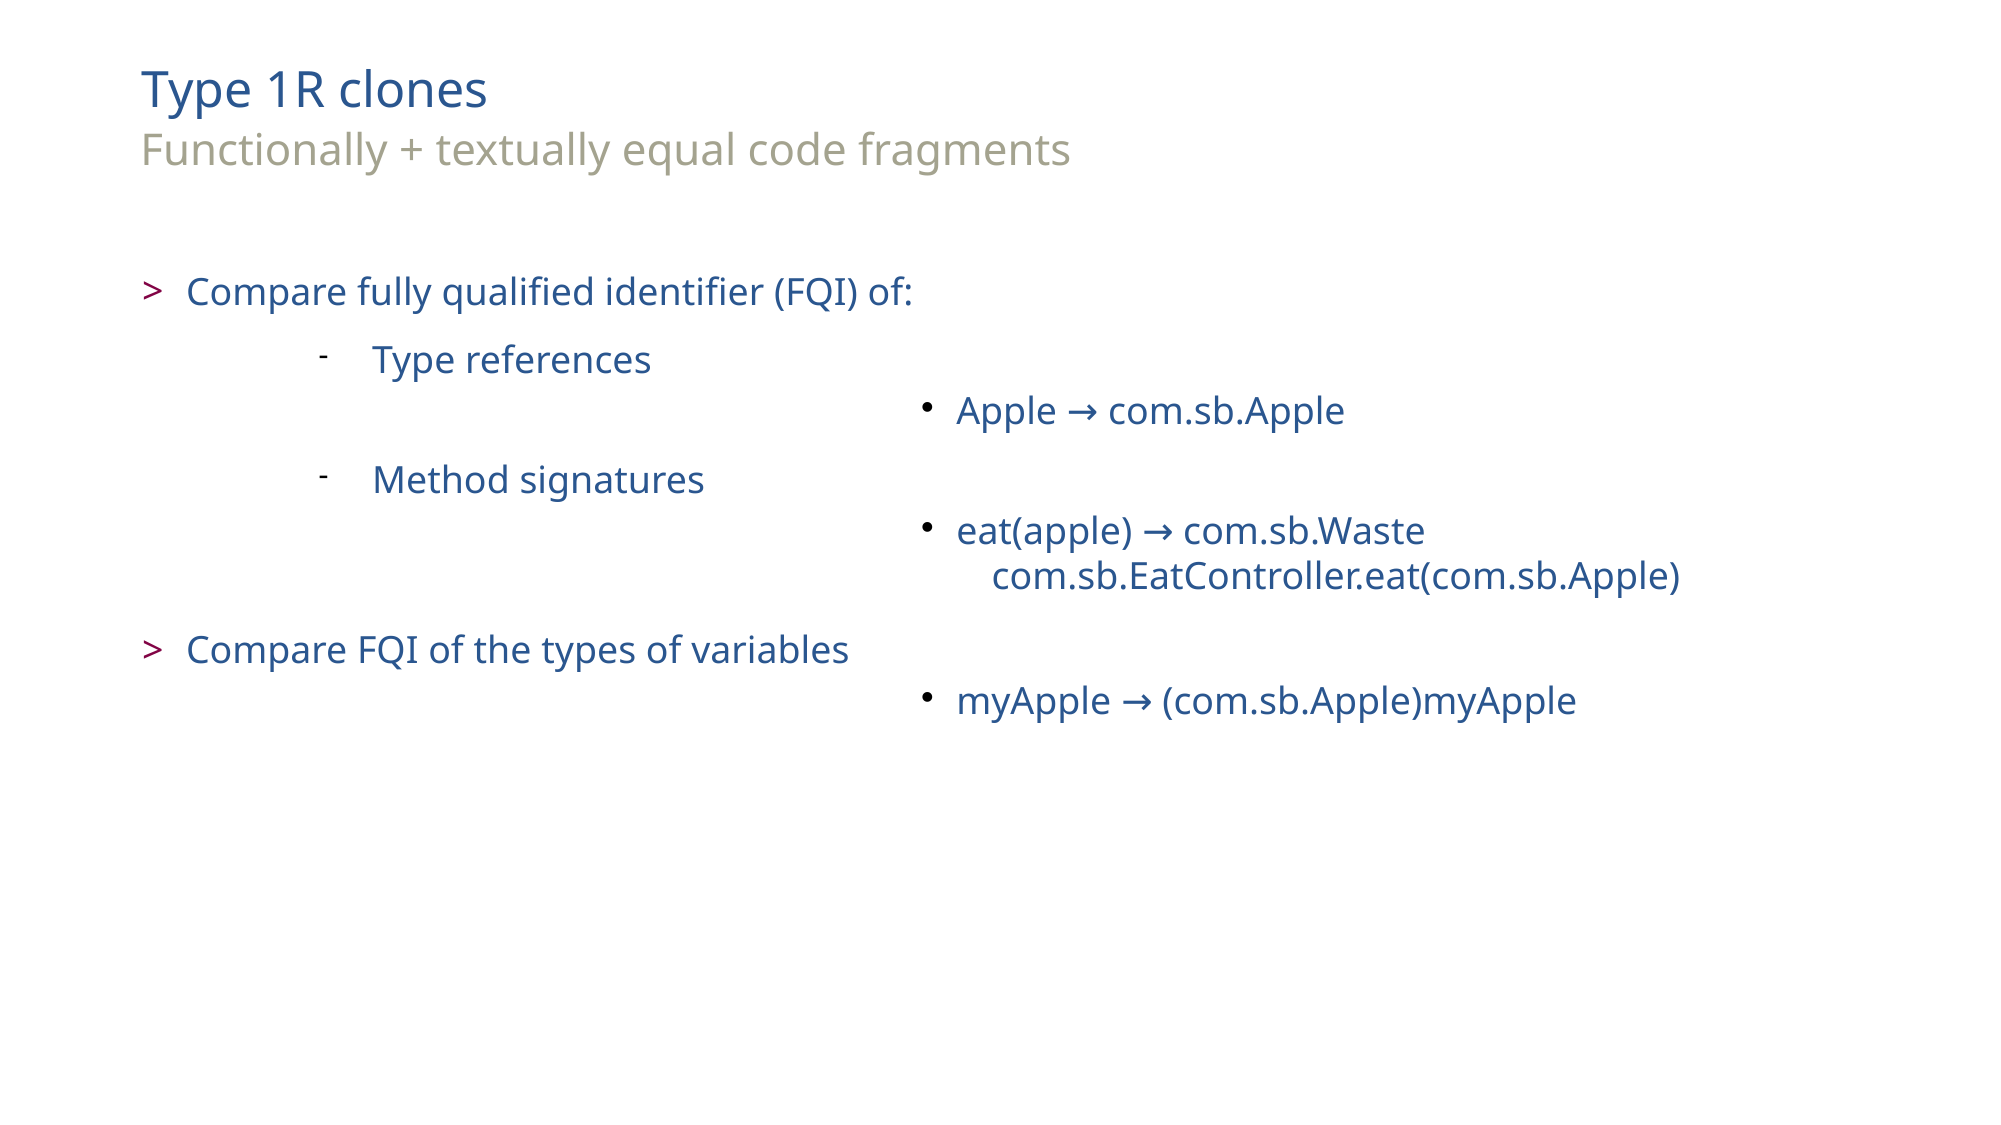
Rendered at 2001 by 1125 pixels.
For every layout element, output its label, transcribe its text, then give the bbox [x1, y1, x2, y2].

text_box Type 1R clones [142, 59, 1842, 124]
text_box Functionally + textually equal code fragments [140, 124, 1841, 189]
text_box Compare fully qualified identifier (FQI) of: Type references Apple → com.sb.Apple Method signatures eat(apple) → com.sb.Waste com.sb.EatController.eat(com.sb.Apple) Compare FQI of the types of variables myApple → (com.sb.Apple)myApple [142, 263, 1842, 1000]
